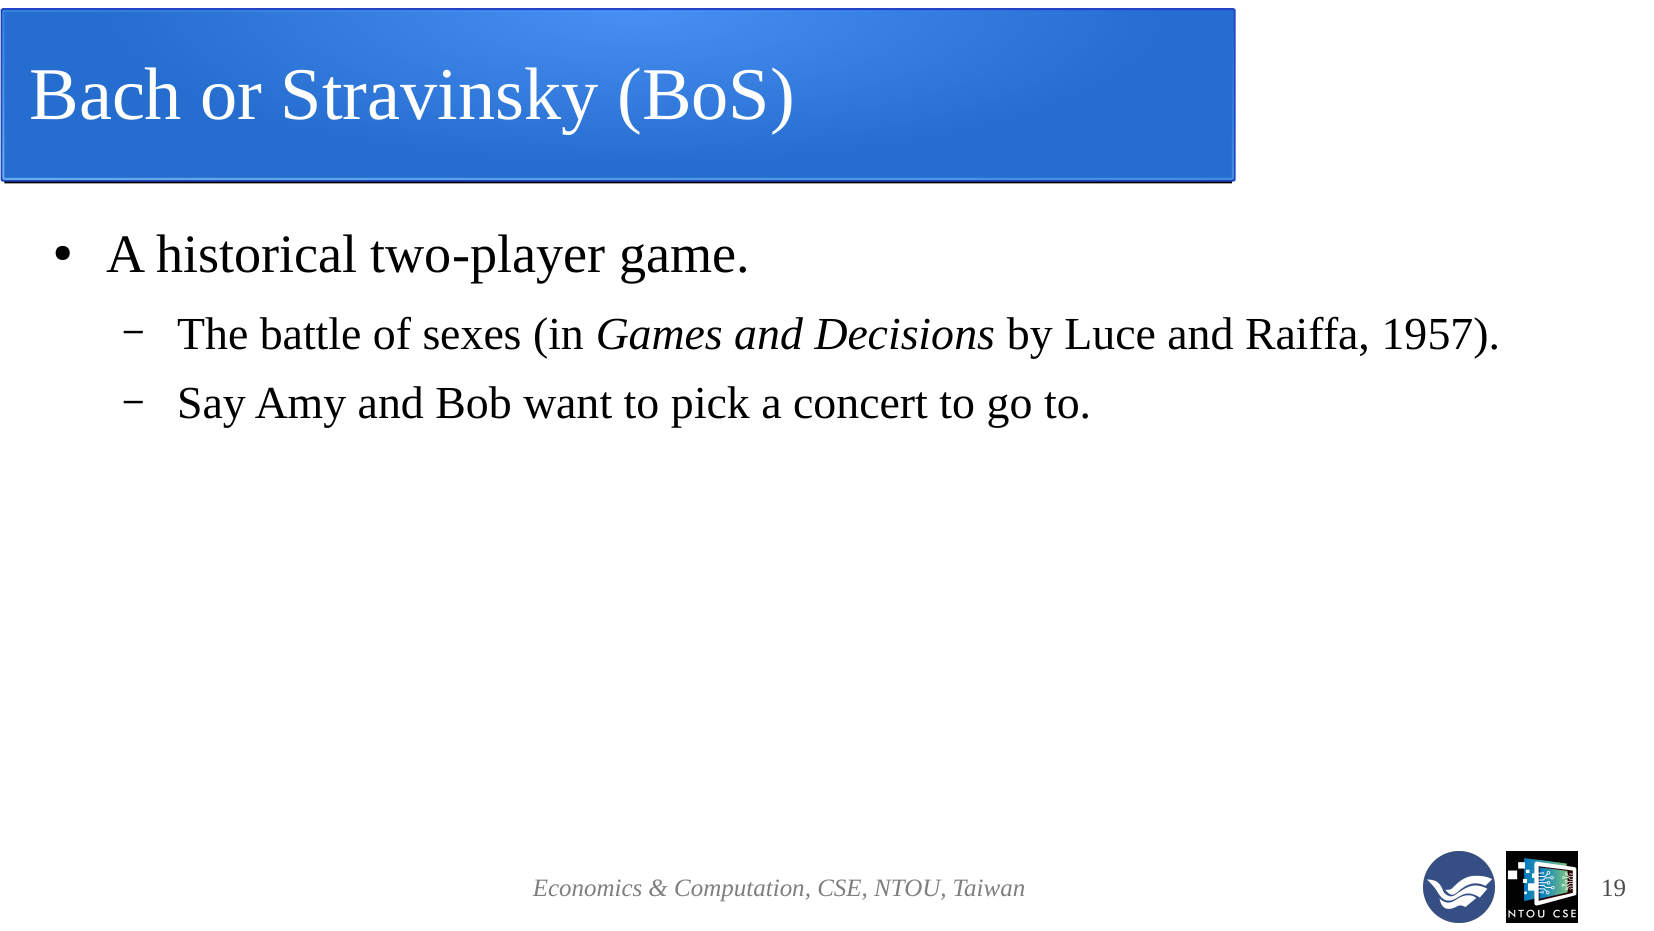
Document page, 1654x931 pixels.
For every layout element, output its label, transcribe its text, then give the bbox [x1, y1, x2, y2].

list A historical two-player game. The battle of sexes (in Games and Decisions by Luce and Raiffa, 1957). Say Amy and Bob want to pick a concert to go to. [35, 224, 1524, 764]
picture [1423, 851, 1495, 923]
title Bach or Stravinsky (BoS) [29, 17, 1138, 172]
picture [1506, 851, 1578, 923]
